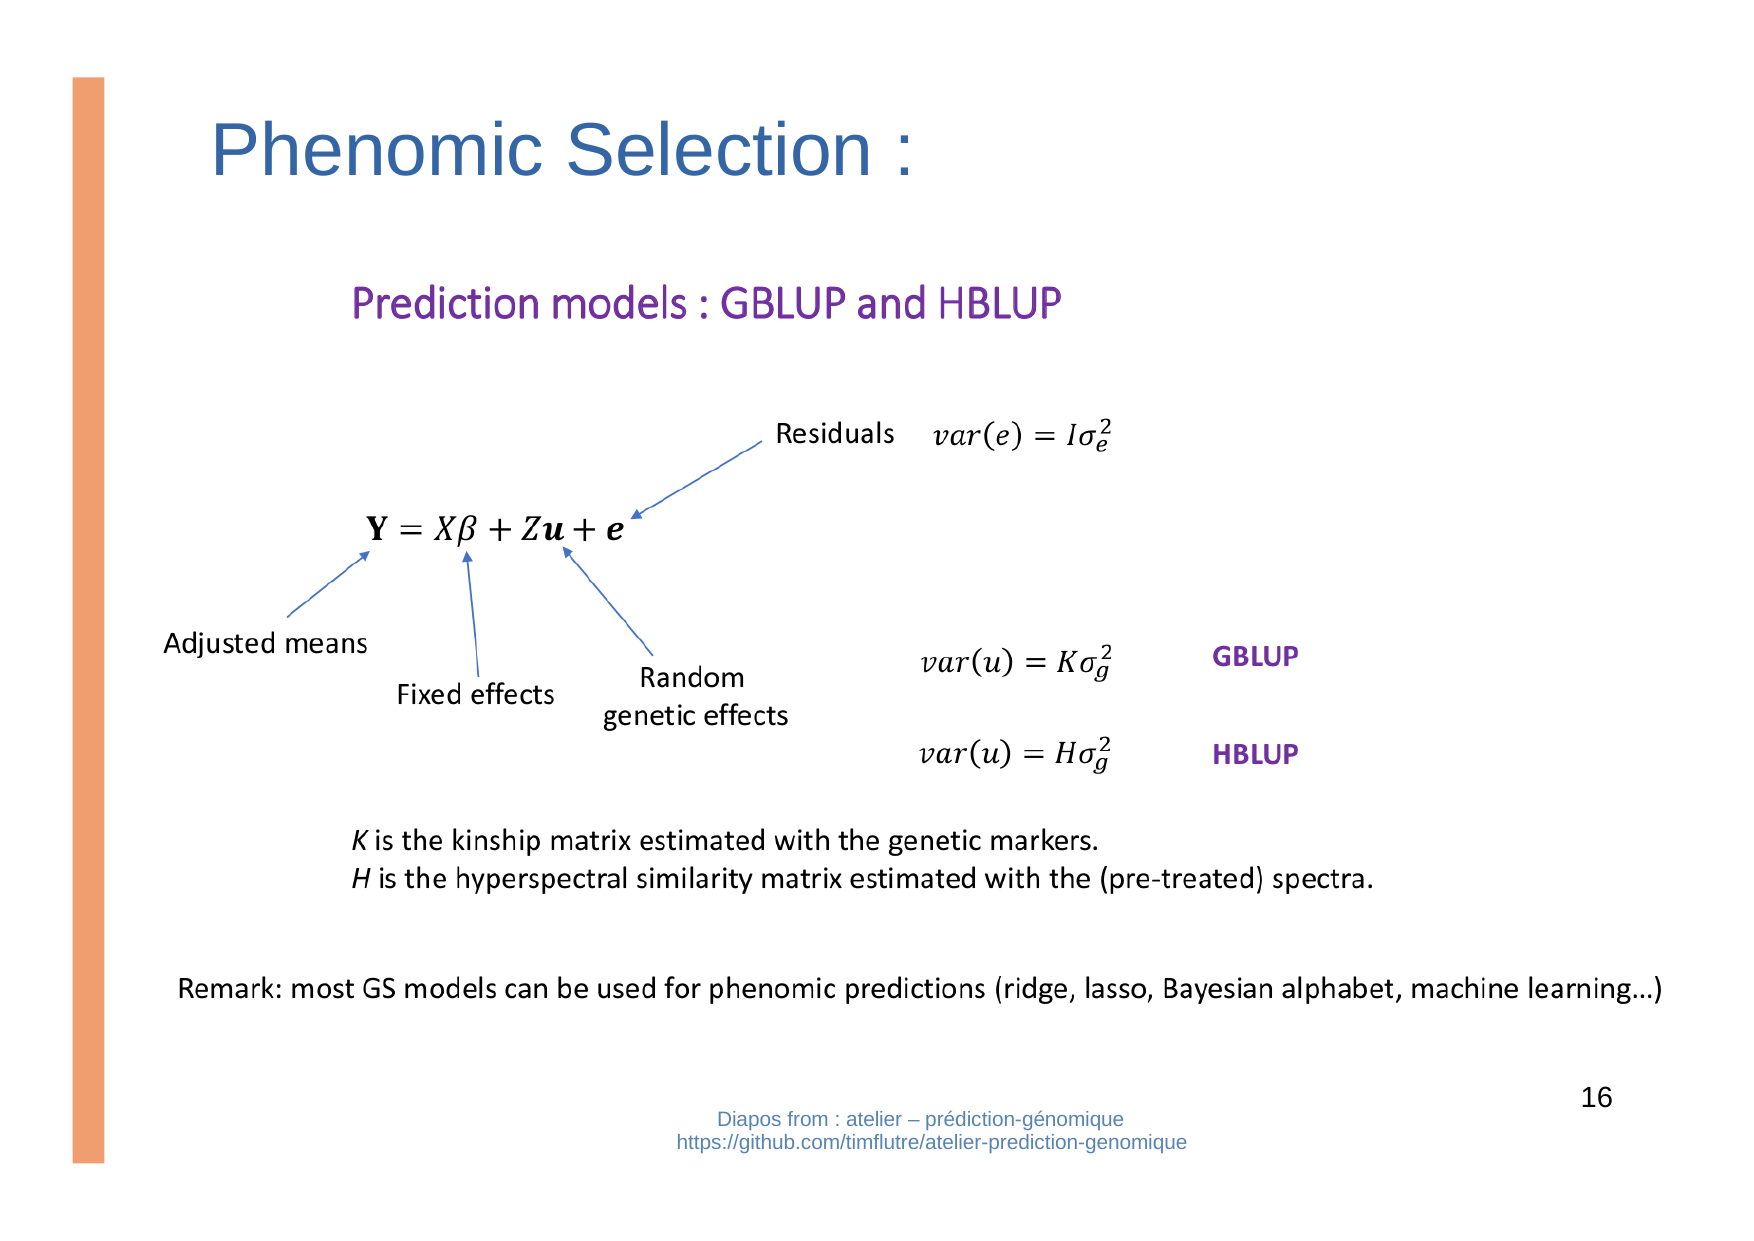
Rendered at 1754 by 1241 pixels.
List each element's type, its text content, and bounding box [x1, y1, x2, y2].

text_box [72, 77, 105, 1164]
picture [160, 265, 1689, 1031]
text_box Diapos from : atelier – prédiction-génomique https://github.com/timflutre/atelier-prediction-genomique [661, 1099, 1208, 1171]
text_box Phenomic Selection : [196, 99, 991, 199]
